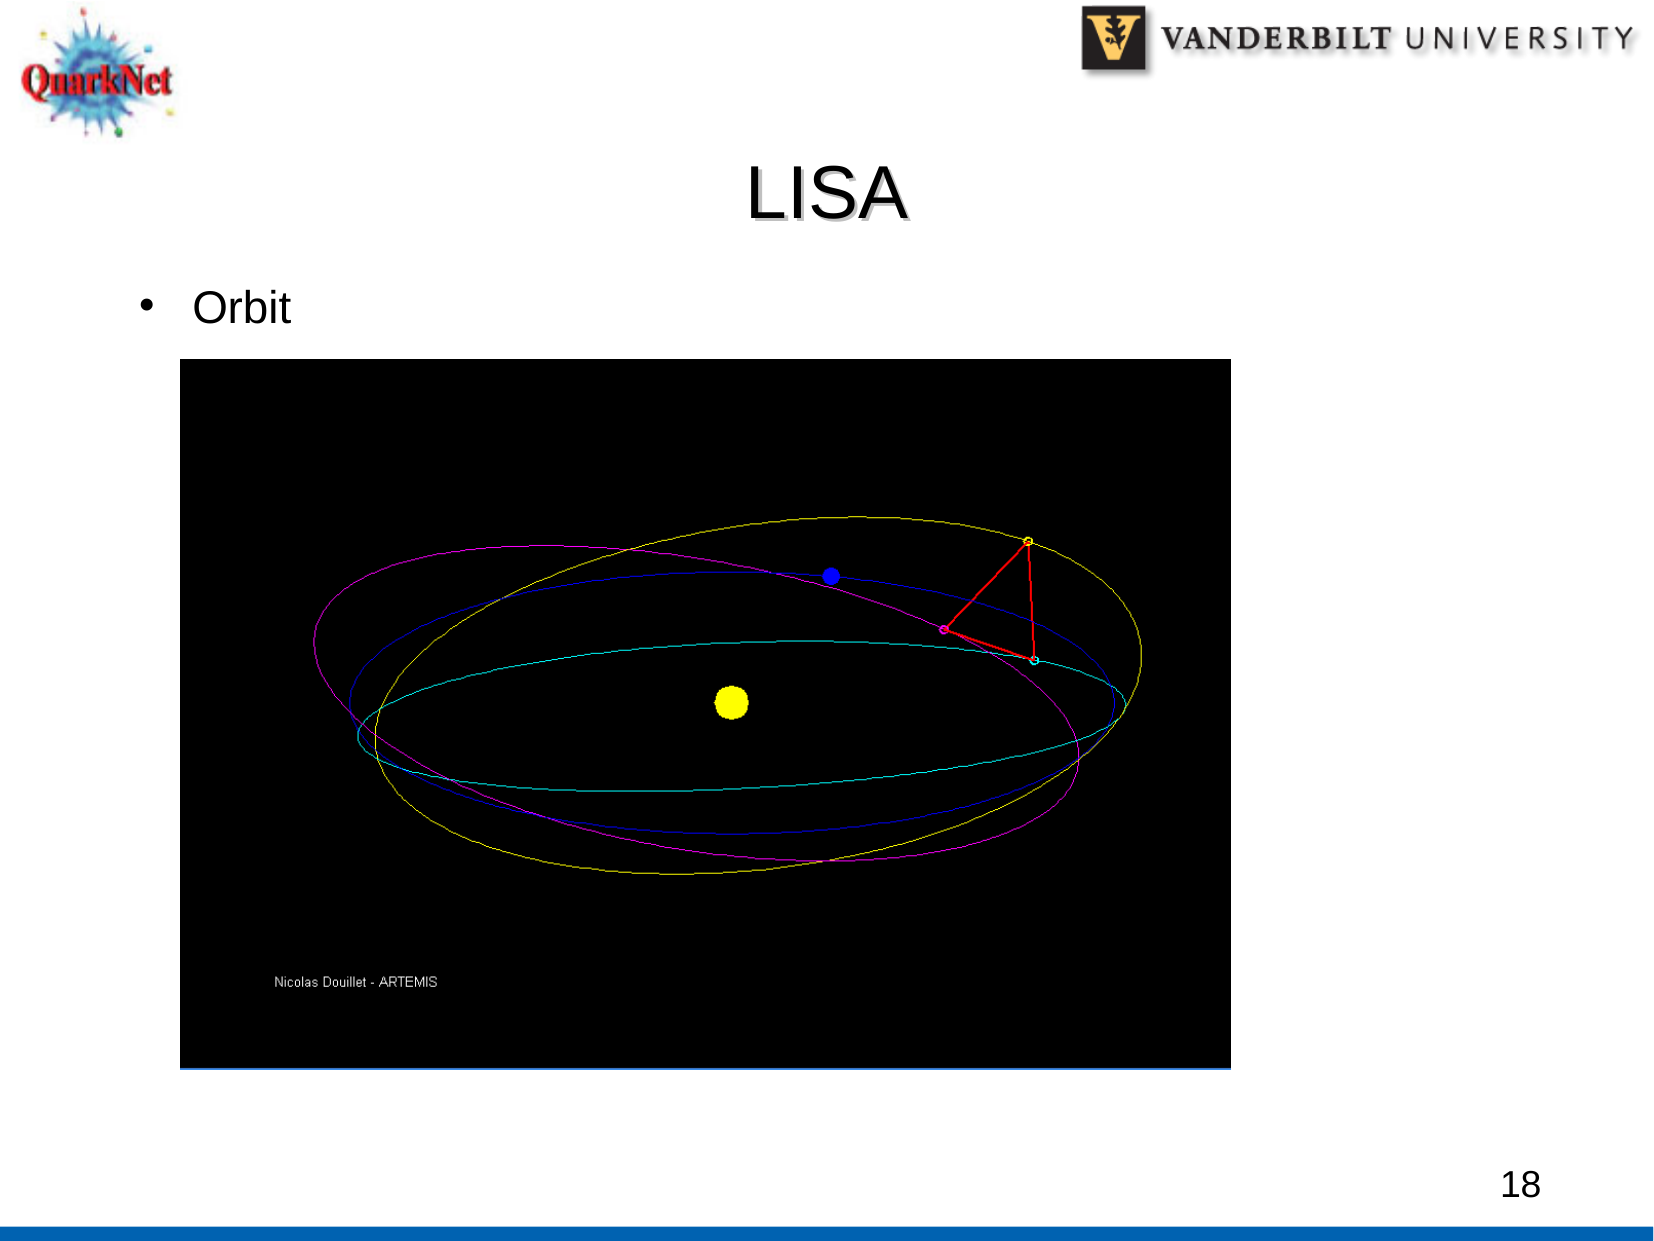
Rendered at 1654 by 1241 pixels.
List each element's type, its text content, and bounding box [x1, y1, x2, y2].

picture [4, 1, 188, 152]
list Orbit [121, 285, 1533, 661]
picture [1078, 2, 1648, 85]
picture [180, 359, 1231, 1070]
title LISA [121, 65, 1533, 285]
